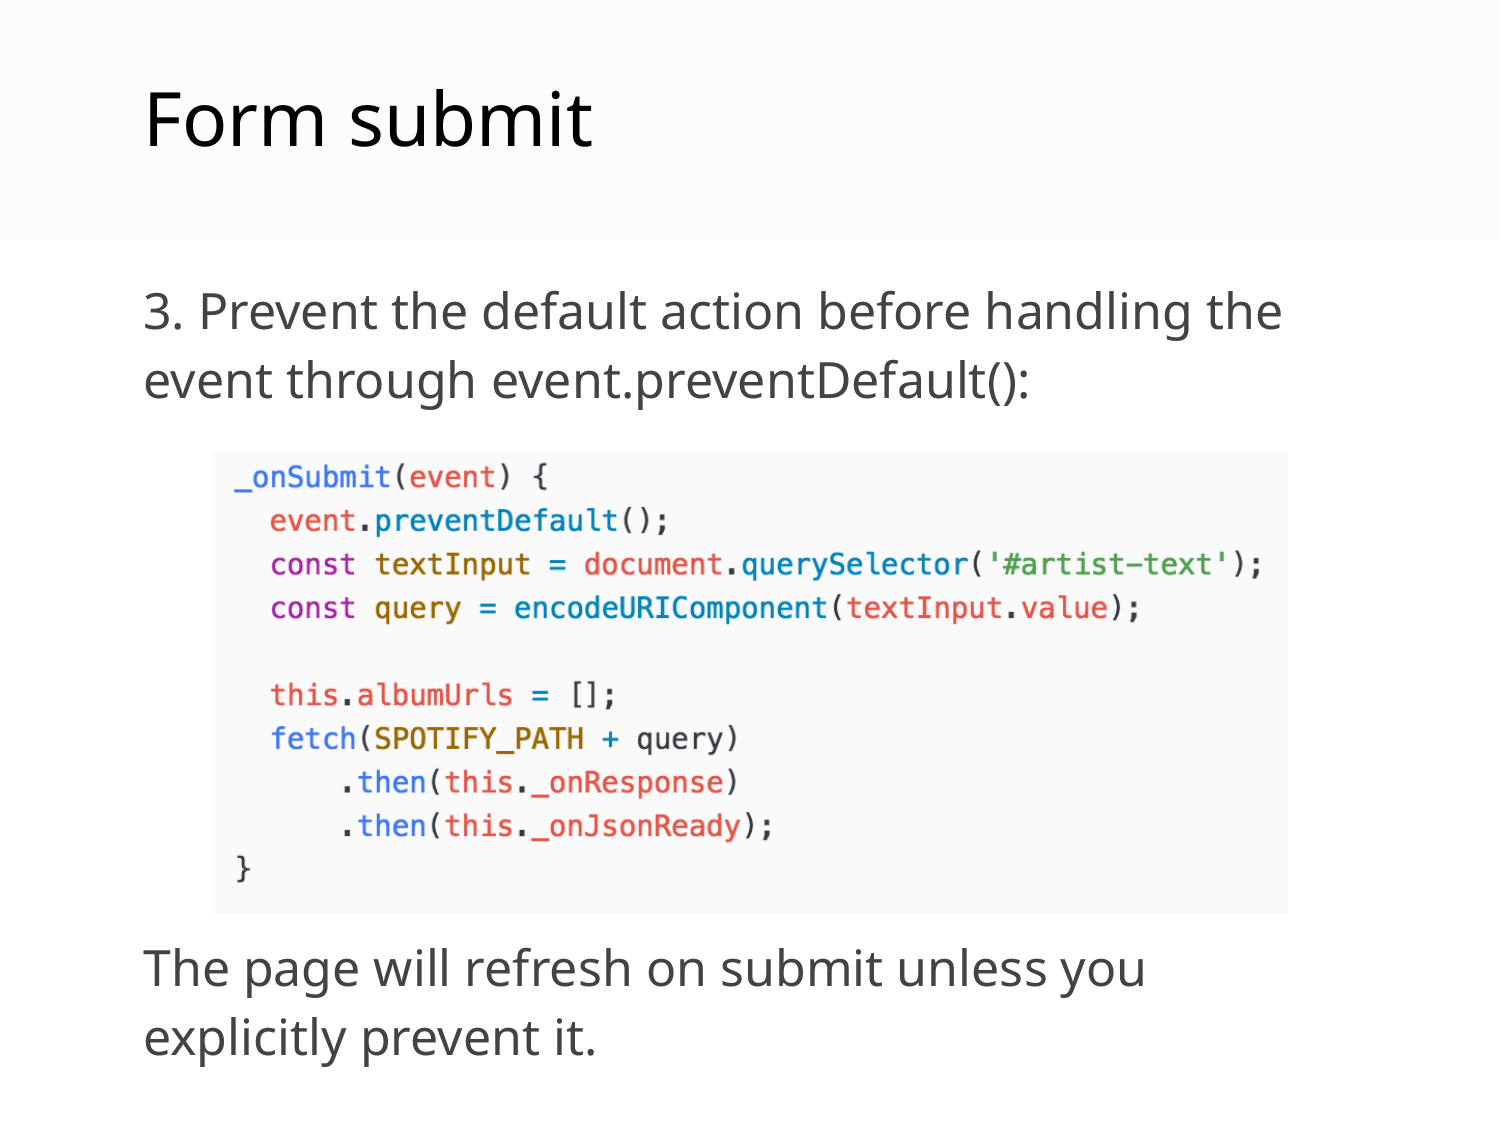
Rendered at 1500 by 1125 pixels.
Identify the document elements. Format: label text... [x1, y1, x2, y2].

title Form submit [128, 56, 1372, 183]
list 3. Prevent the default action before handling the event through event.preventDefault(): [128, 255, 1372, 382]
picture [212, 452, 1288, 913]
list The page will refresh on submit unless you explicitly prevent it. [128, 912, 1372, 1118]
